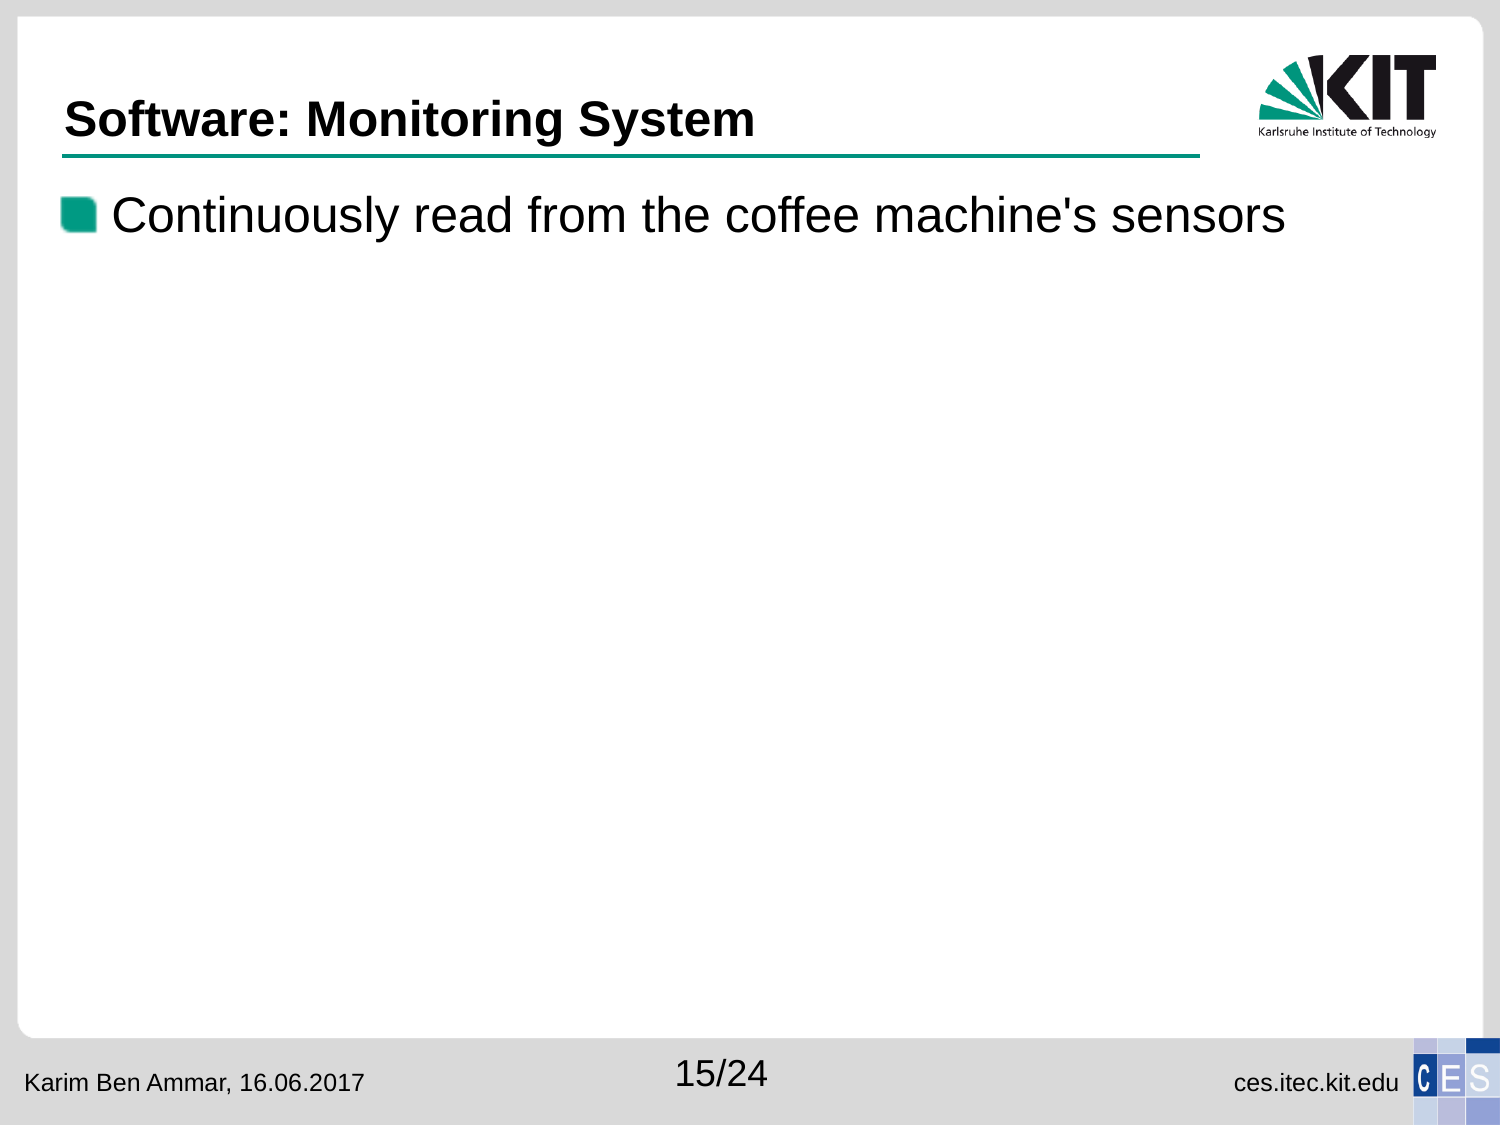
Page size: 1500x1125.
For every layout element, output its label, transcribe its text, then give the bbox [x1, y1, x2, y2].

picture [0, 0, 1500, 1125]
title Software: Monitoring System [64, 54, 1198, 147]
text_box 15/24 [659, 1045, 783, 1117]
text_box Continuously read from the coffee machine's sensors [45, 179, 1456, 1021]
